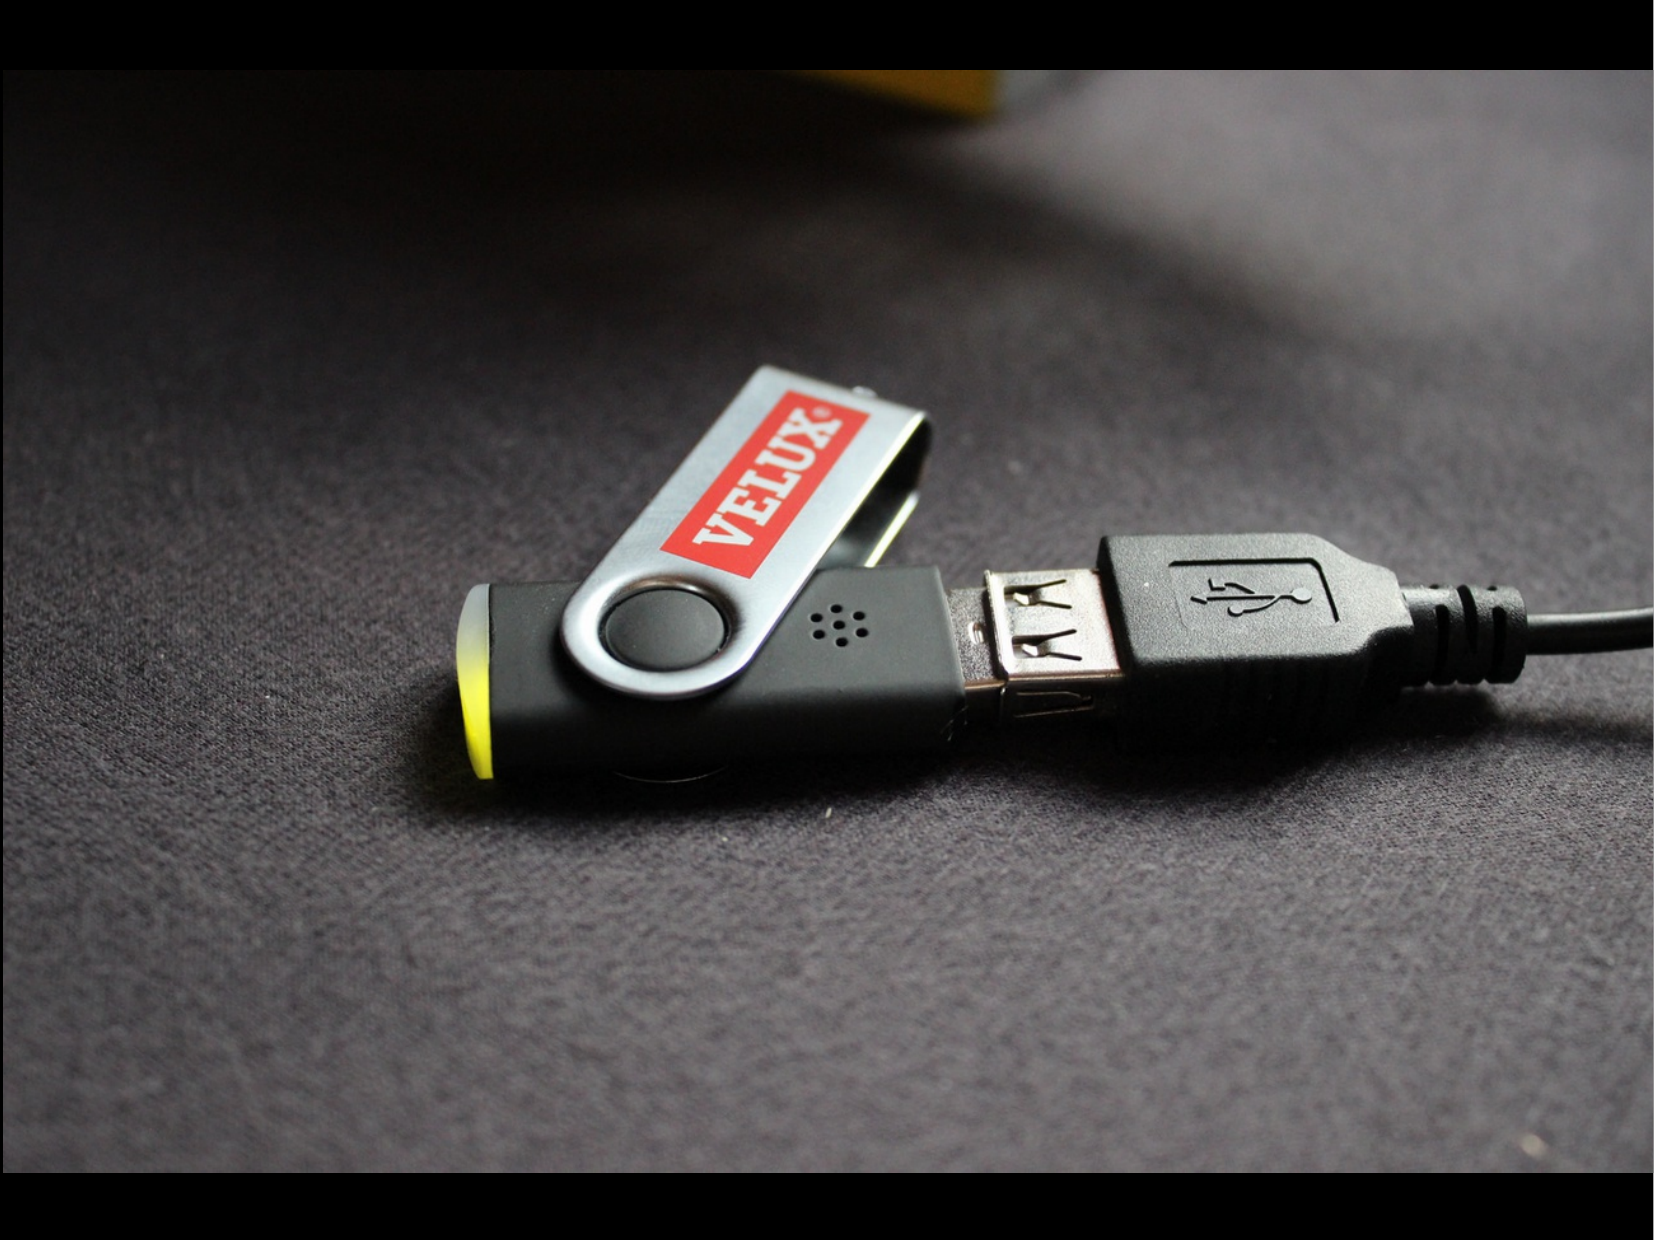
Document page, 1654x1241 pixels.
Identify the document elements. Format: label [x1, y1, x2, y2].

picture [3, 70, 1654, 1174]
